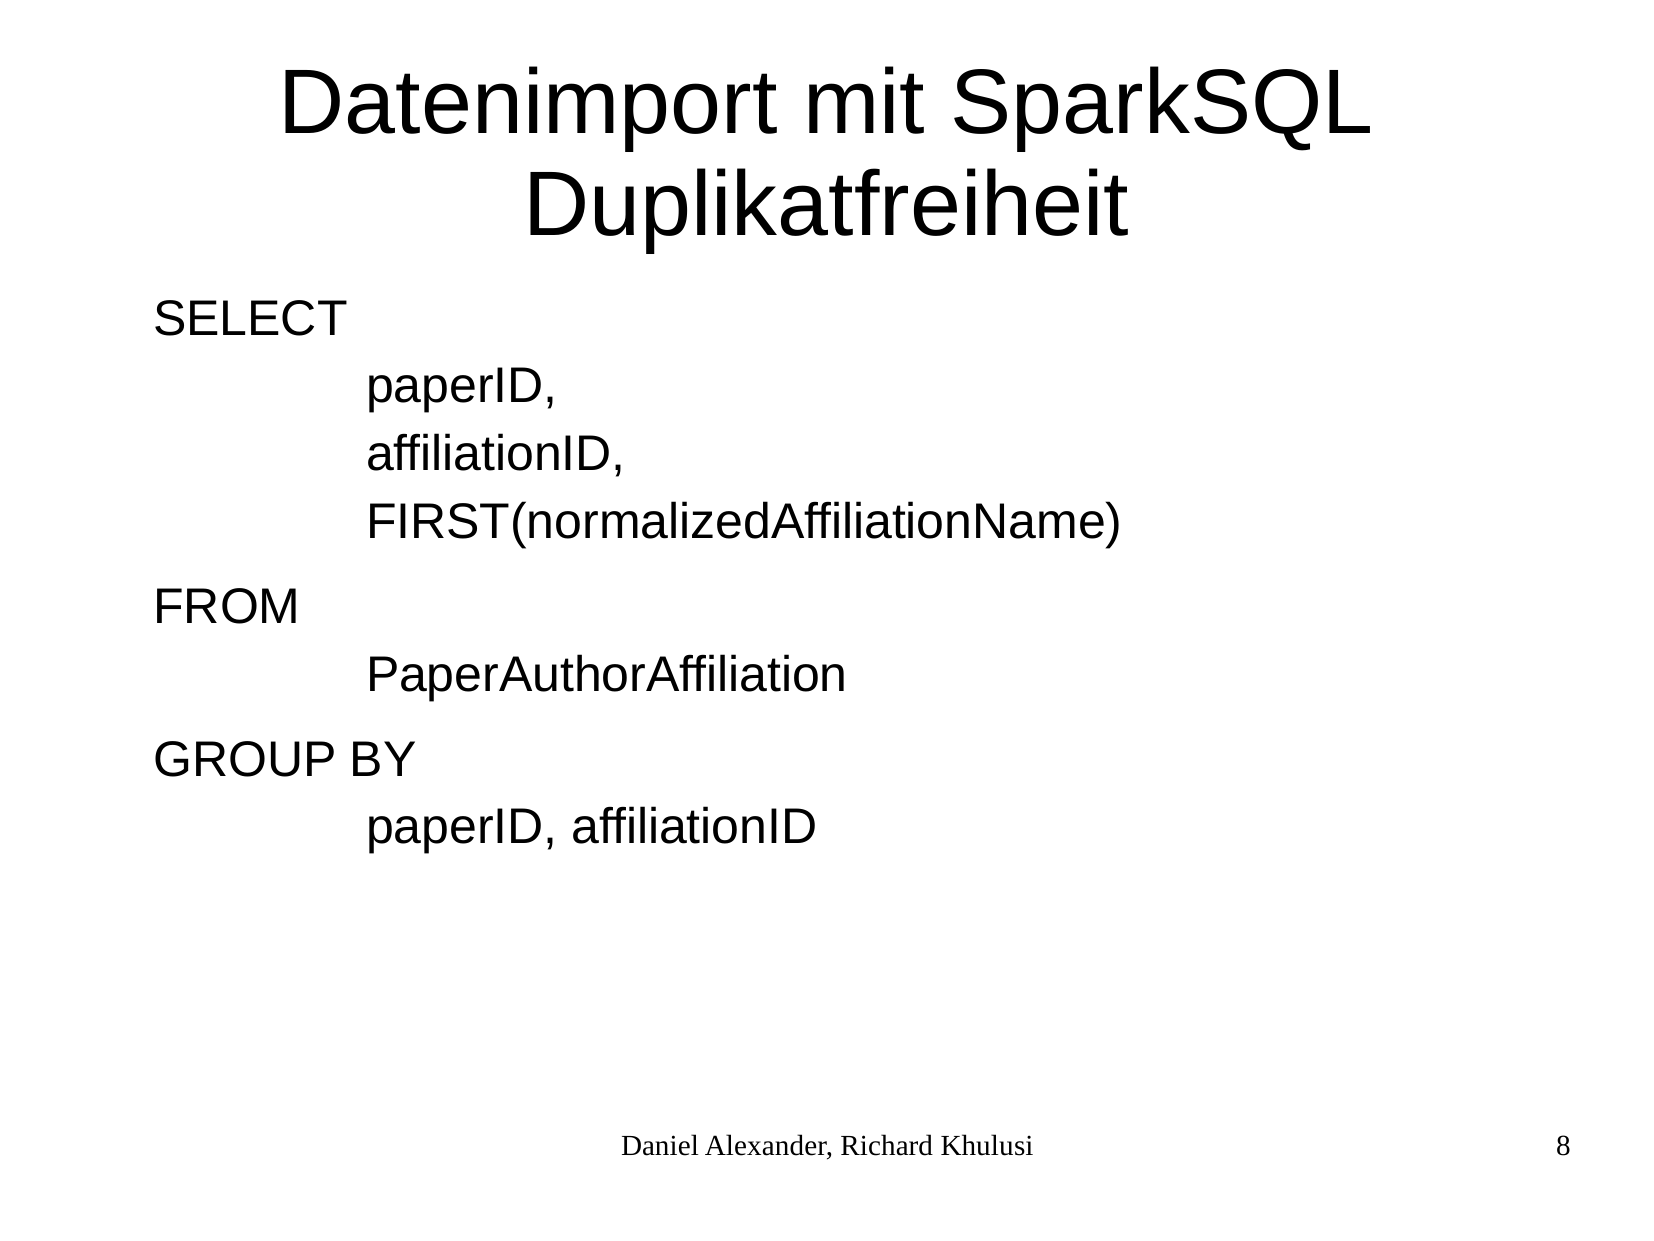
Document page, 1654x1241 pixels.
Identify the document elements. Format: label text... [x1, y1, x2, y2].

title Datenimport mit SparkSQL Duplikatfreiheit [82, 49, 1571, 257]
list SELECT paperID, affiliationID, FIRST(normalizedAffiliationName) FROM PaperAuthorAffiliation GROUP BY paperID, affiliationID [82, 290, 1571, 1010]
